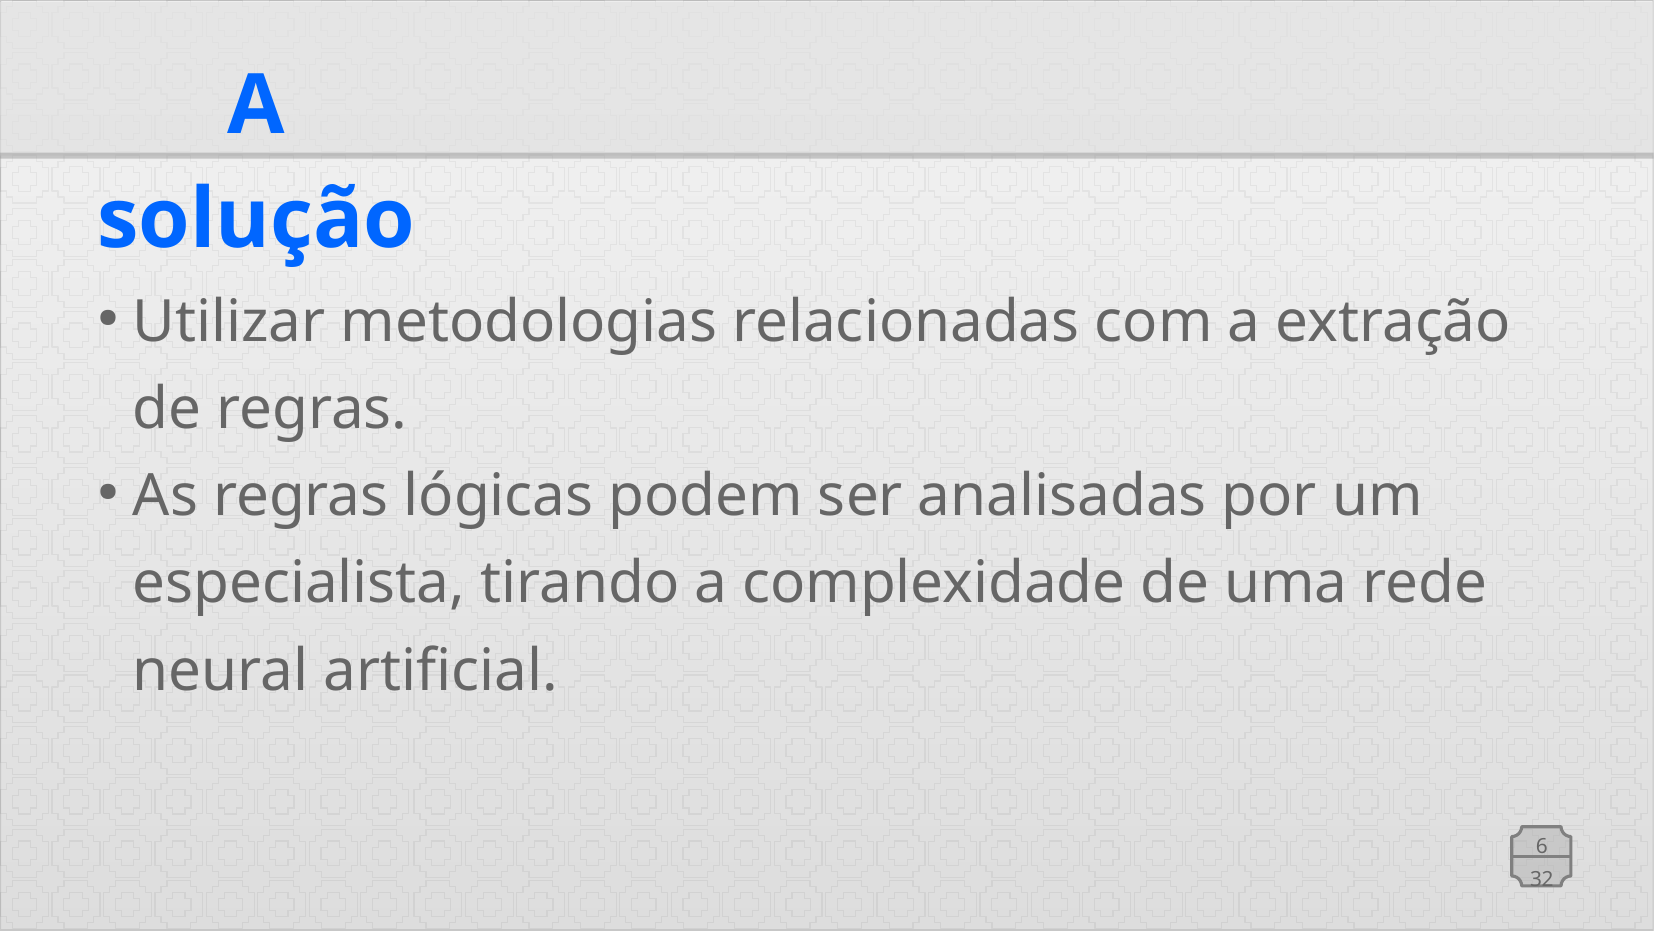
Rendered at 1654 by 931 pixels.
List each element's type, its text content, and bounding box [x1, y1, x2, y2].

text_box A solução [82, 37, 468, 155]
text_box Utilizar metodologias relacionadas com a extração de regras. As regras lógicas podem ser analisadas por um especialista, tirando a complexidade de uma rede neural artificial. [82, 263, 1571, 667]
